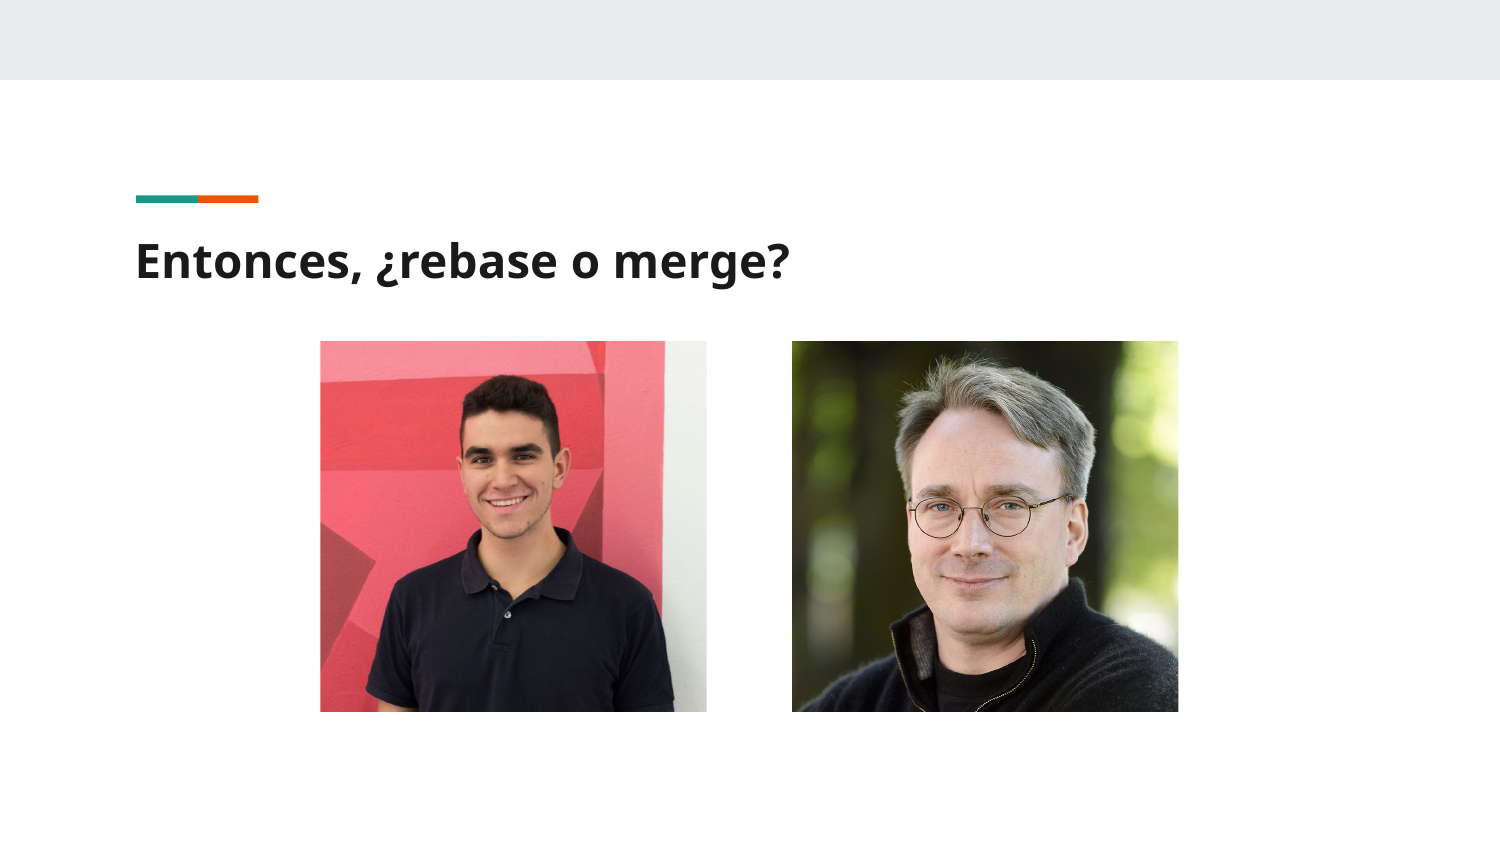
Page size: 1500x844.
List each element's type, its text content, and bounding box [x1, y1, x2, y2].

picture [320, 341, 707, 712]
picture [792, 341, 1179, 712]
title Entonces, ¿rebase o merge? [119, 216, 1381, 305]
